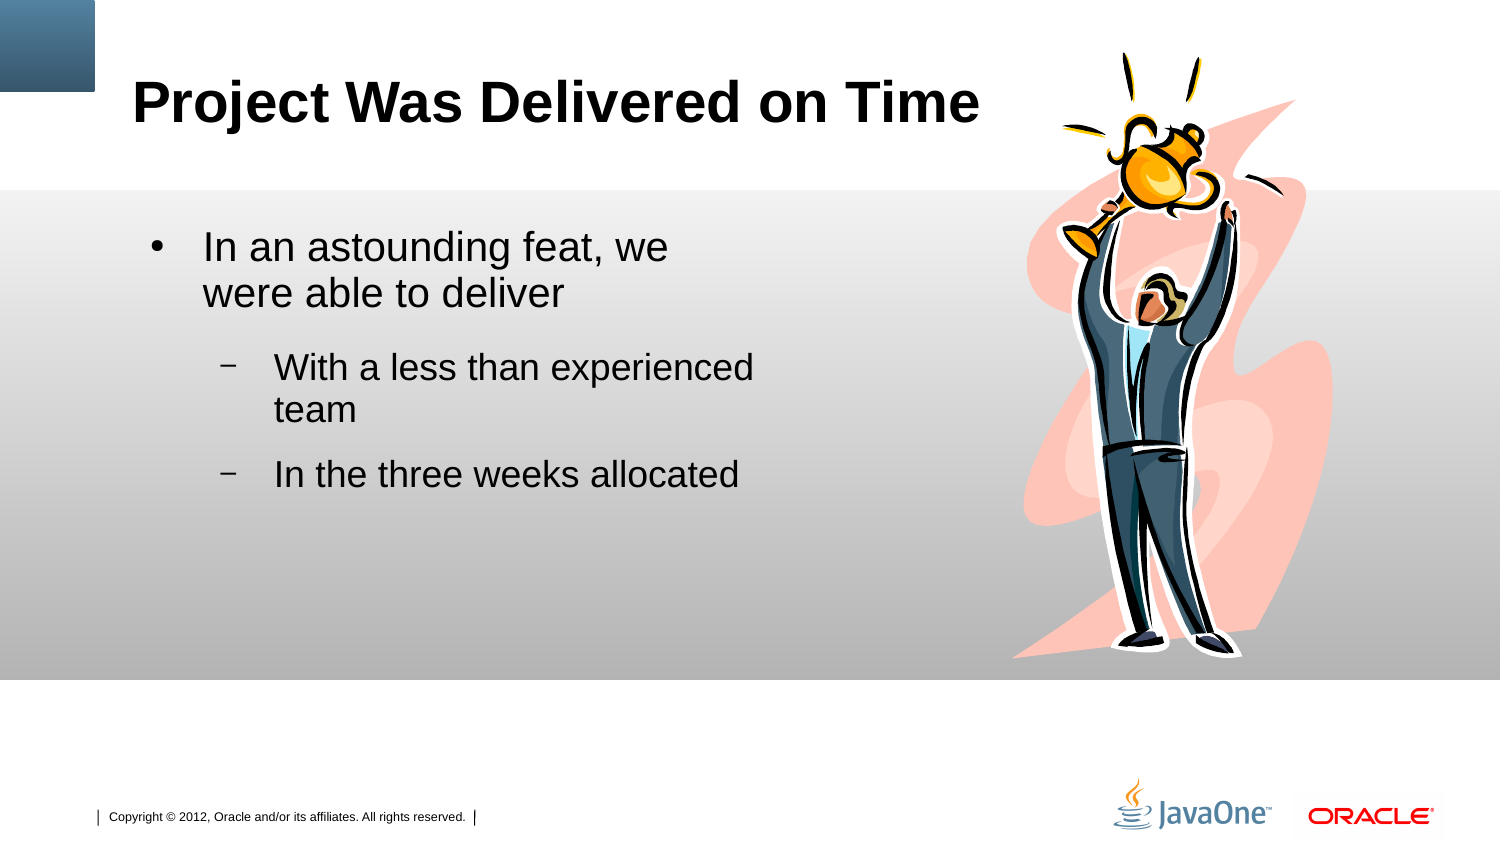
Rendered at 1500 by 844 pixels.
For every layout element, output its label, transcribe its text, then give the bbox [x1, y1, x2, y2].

picture [1097, 761, 1288, 844]
title Project Was Delivered on Time [132, 40, 1407, 166]
picture [1005, 45, 1340, 666]
picture [1293, 792, 1445, 840]
list In an astounding feat, we were able to deliver With a less than experienced team In the three weeks allocated [132, 223, 766, 653]
